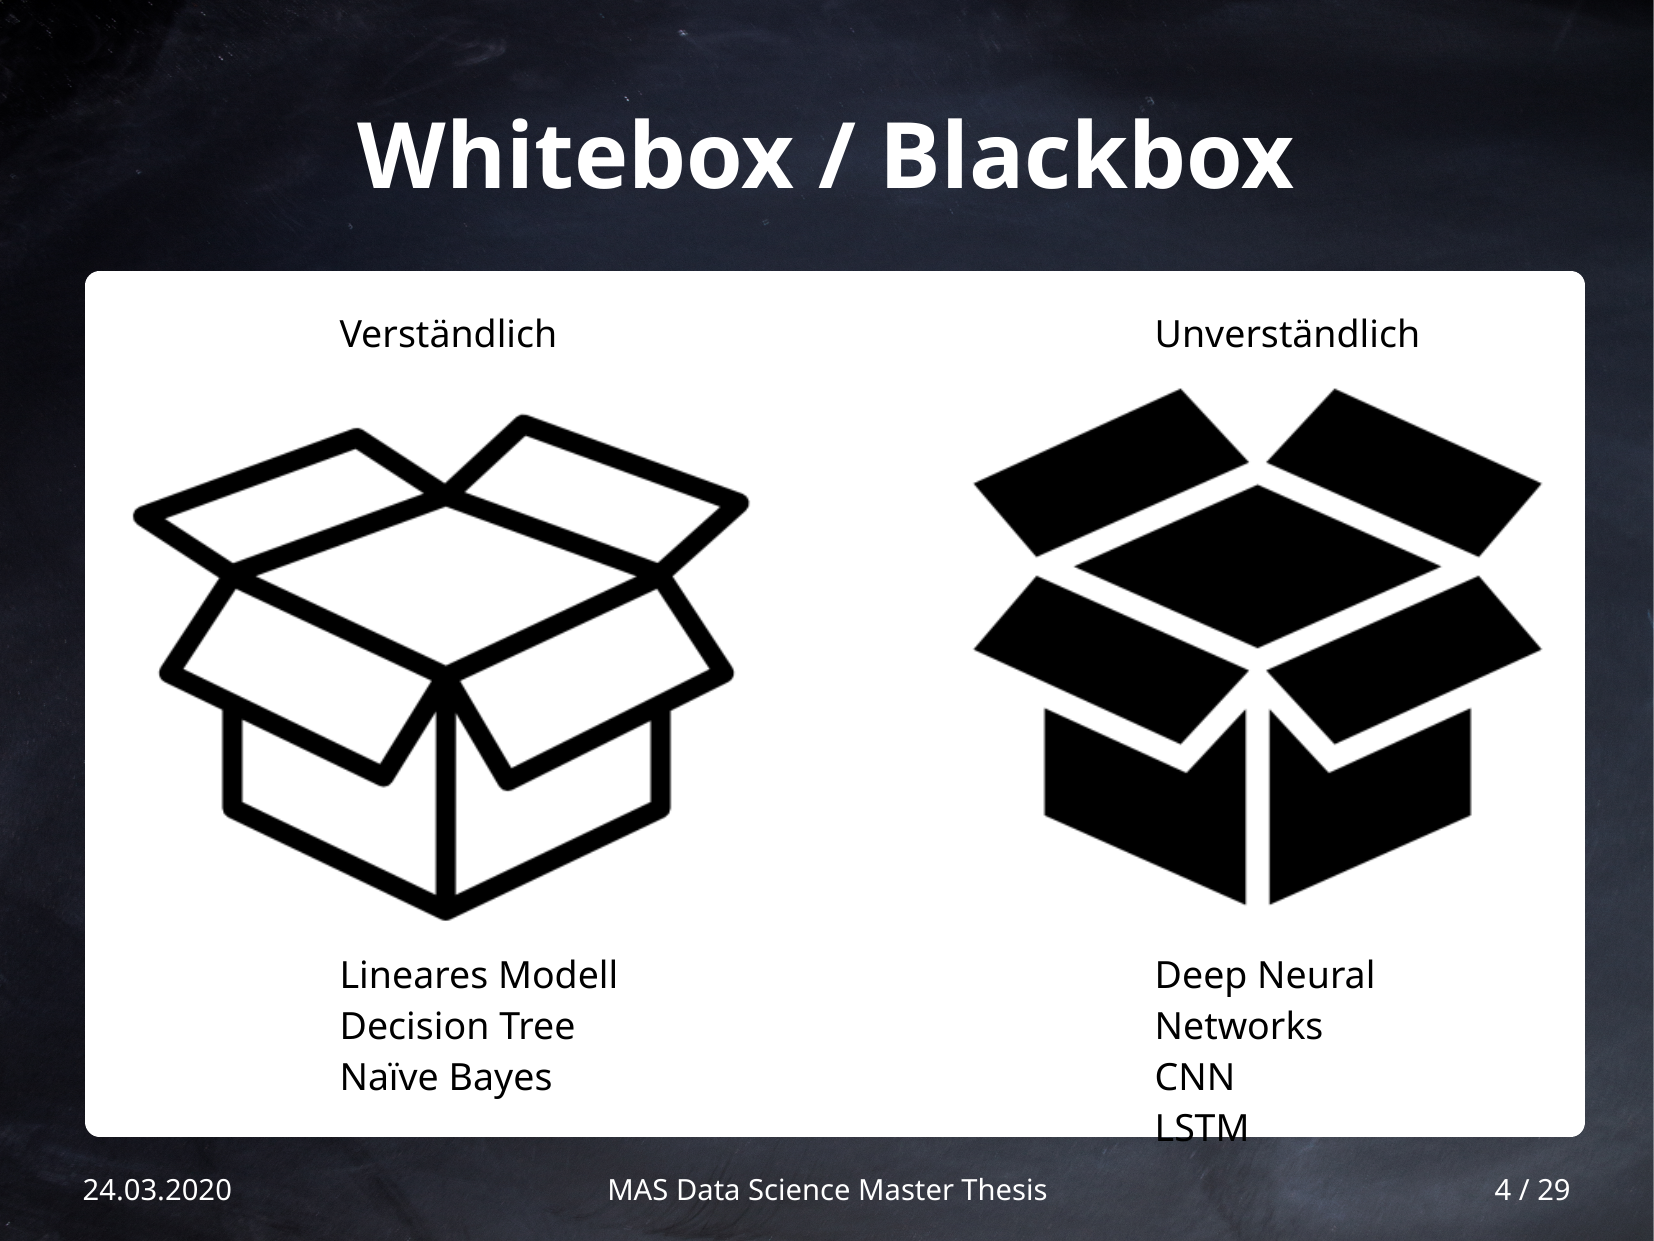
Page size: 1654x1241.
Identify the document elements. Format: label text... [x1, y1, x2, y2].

text_box Deep Neural Networks CNN LSTM [1139, 890, 1530, 1129]
title Whitebox / Blackbox [82, 49, 1571, 257]
text_box Verständlich [324, 299, 715, 371]
text_box Lineares Modell Decision Tree Naïve Bayes [324, 890, 715, 1128]
text_box Unverständlich [1139, 299, 1530, 427]
text_box [99, 285, 1571, 1123]
picture [0, 0, 1654, 1241]
